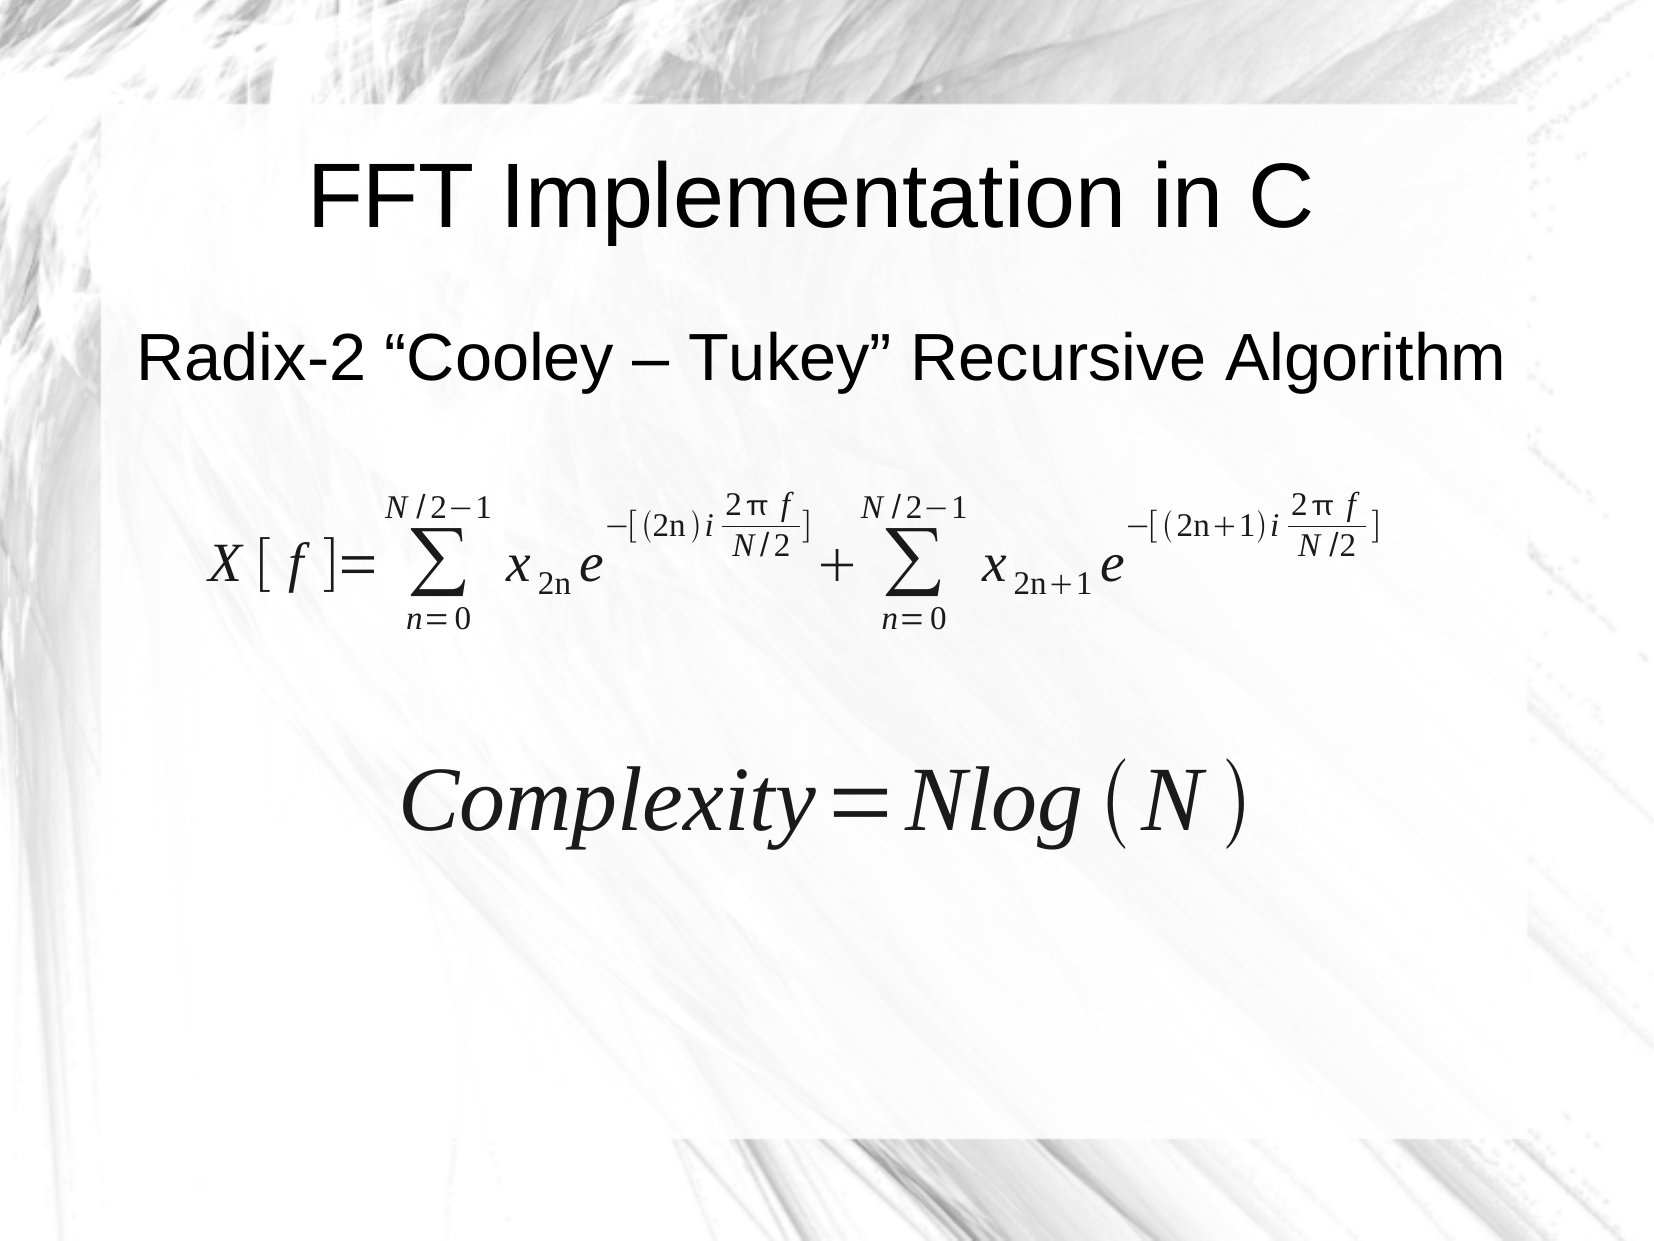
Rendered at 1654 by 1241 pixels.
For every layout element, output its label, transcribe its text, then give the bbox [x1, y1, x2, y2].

title FFT Implementation in C [118, 112, 1506, 281]
picture [0, 0, 1654, 1241]
chart [375, 750, 1276, 856]
list Radix-2 “Cooley – Tukey” Recursive Algorithm [118, 319, 1571, 1139]
chart [187, 487, 1392, 638]
